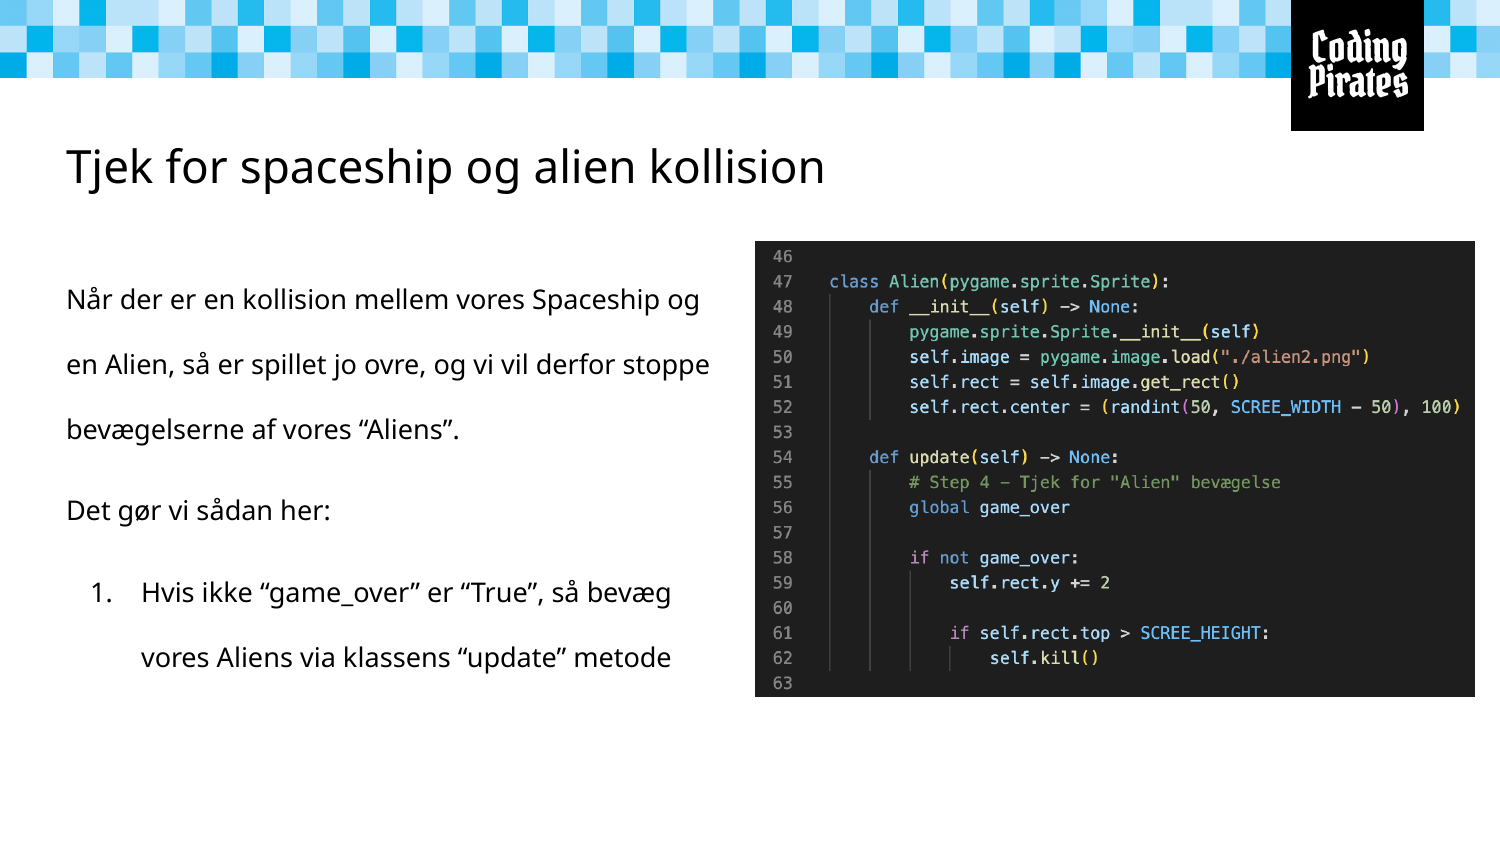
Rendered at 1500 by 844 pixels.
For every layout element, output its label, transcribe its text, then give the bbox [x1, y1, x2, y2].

picture [755, 241, 1475, 697]
title Tjek for spaceship og alien kollision [51, 123, 1472, 217]
list Når der er en kollision mellem vores Spaceship og en Alien, så er spillet jo ovre, og vi vil derfor stoppe bevægelserne af vores “Aliens”. Det gør vi sådan her: Hvis ikke “game_over” er “True”, så bevæg vores Aliens via klassens “update” metode [51, 234, 731, 800]
picture [0, 0, 1056, 78]
picture [1291, 0, 1424, 123]
